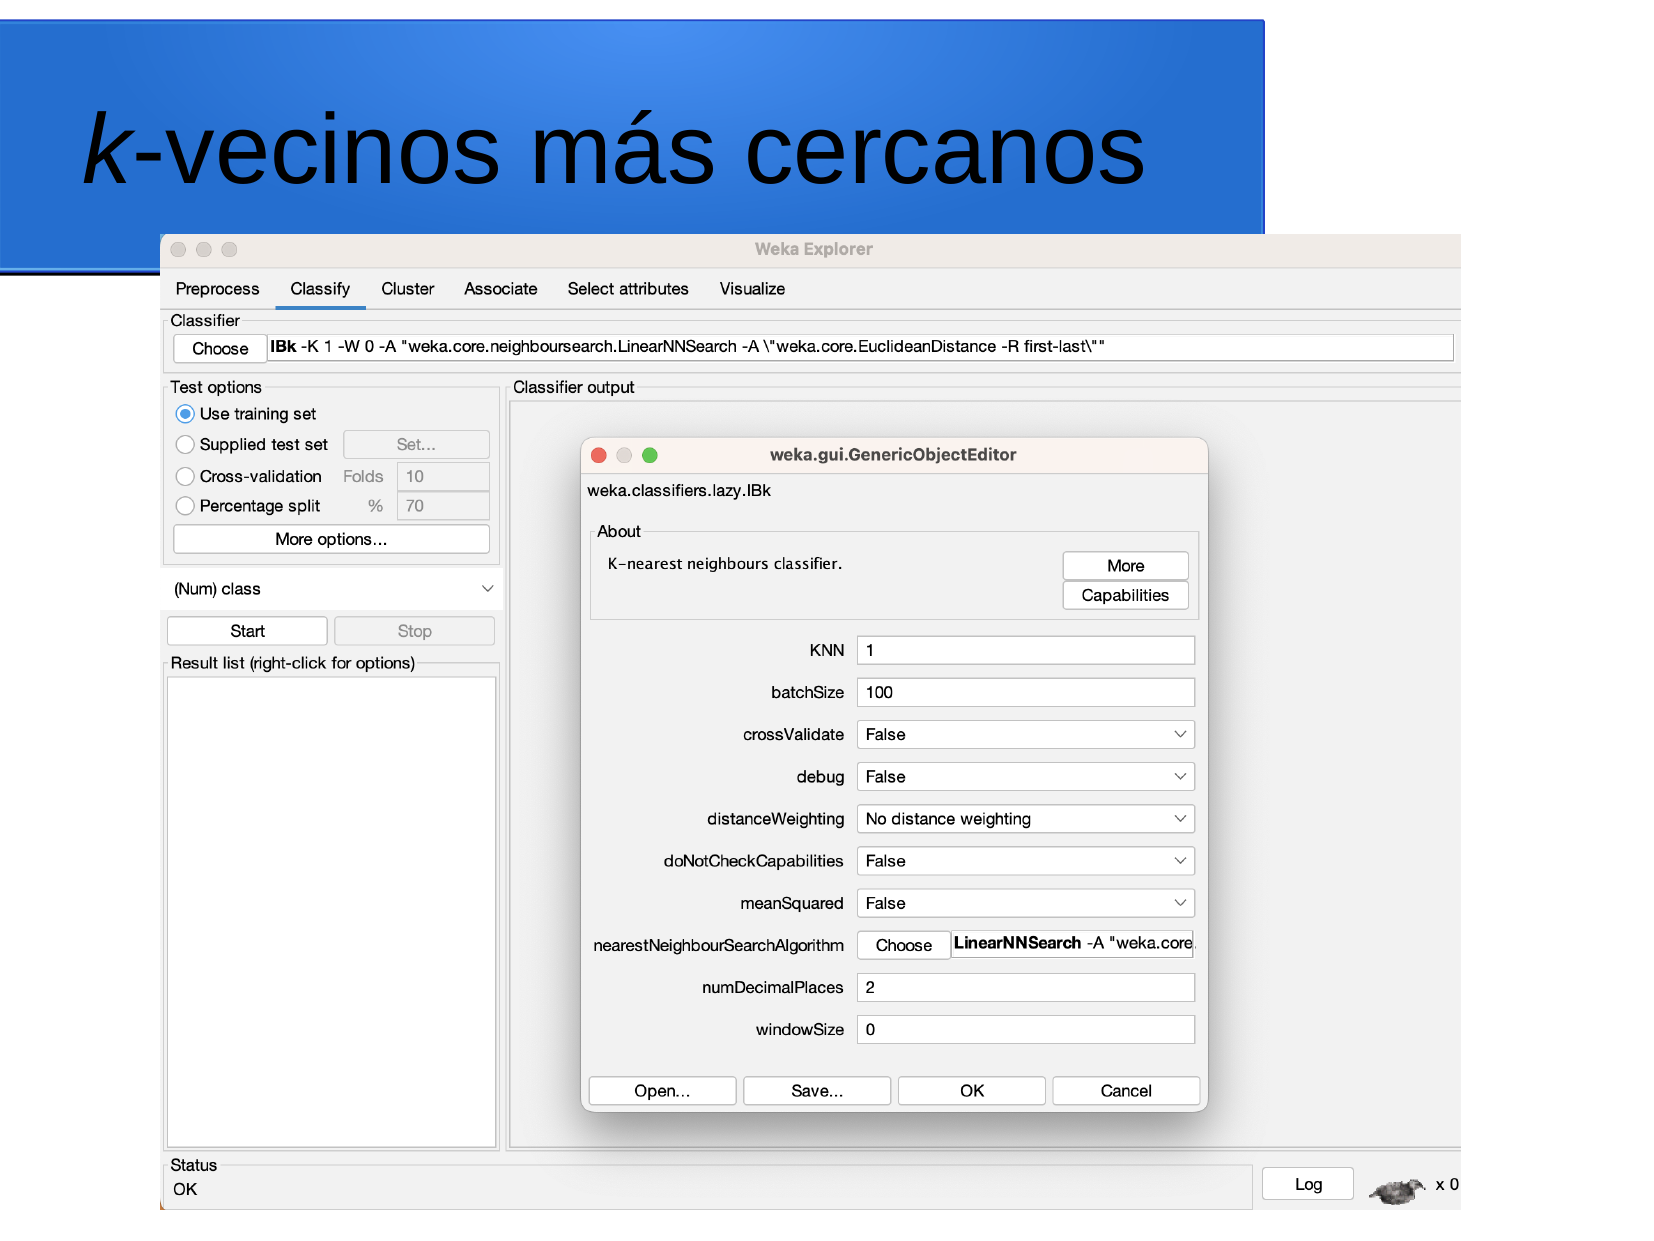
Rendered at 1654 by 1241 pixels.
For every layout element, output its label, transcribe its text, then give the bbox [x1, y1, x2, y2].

title k-vecinos más cercanos [82, 47, 1235, 252]
picture [160, 234, 1461, 1210]
